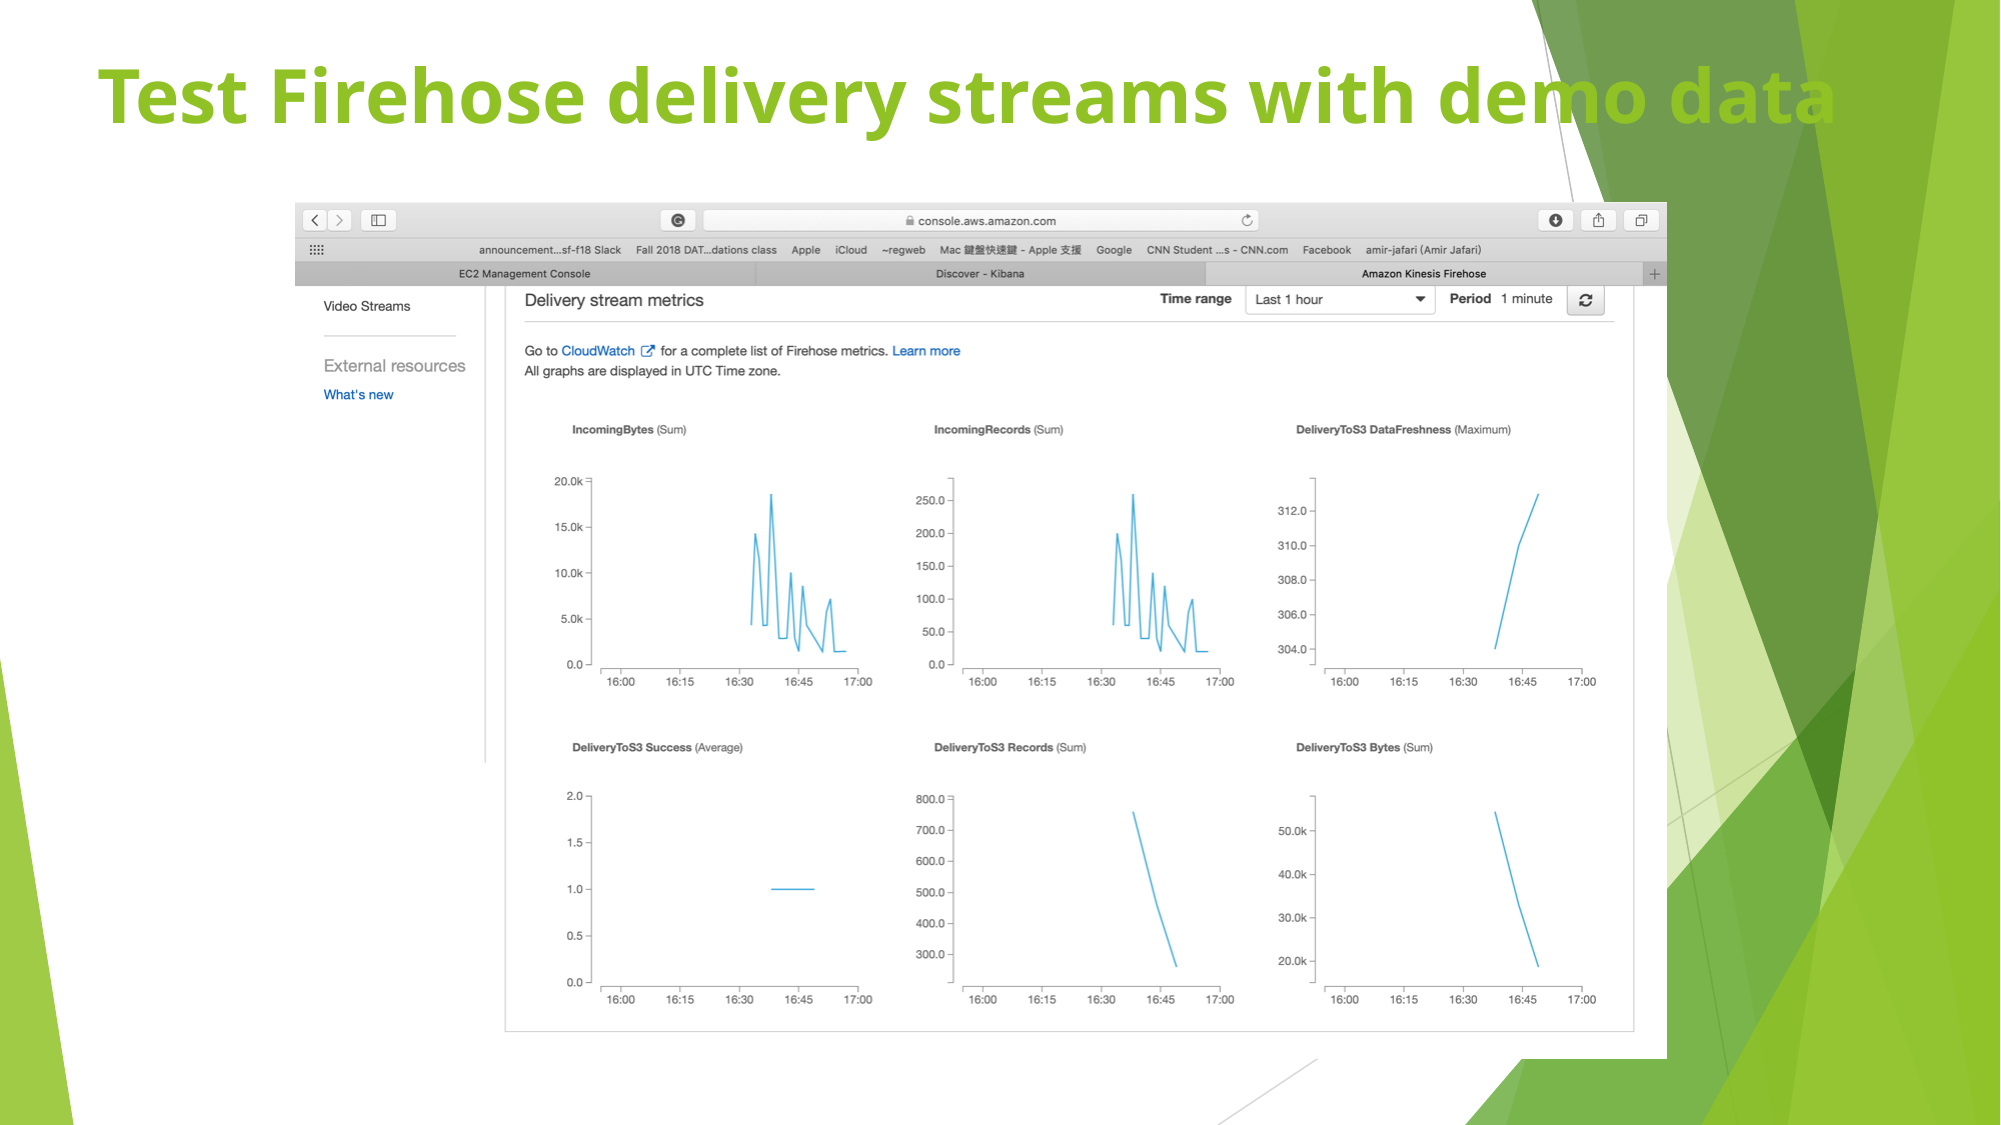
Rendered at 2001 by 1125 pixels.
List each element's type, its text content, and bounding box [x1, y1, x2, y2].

title Test Firehose delivery streams with demo data [82, 41, 1918, 259]
picture [295, 202, 1667, 1059]
